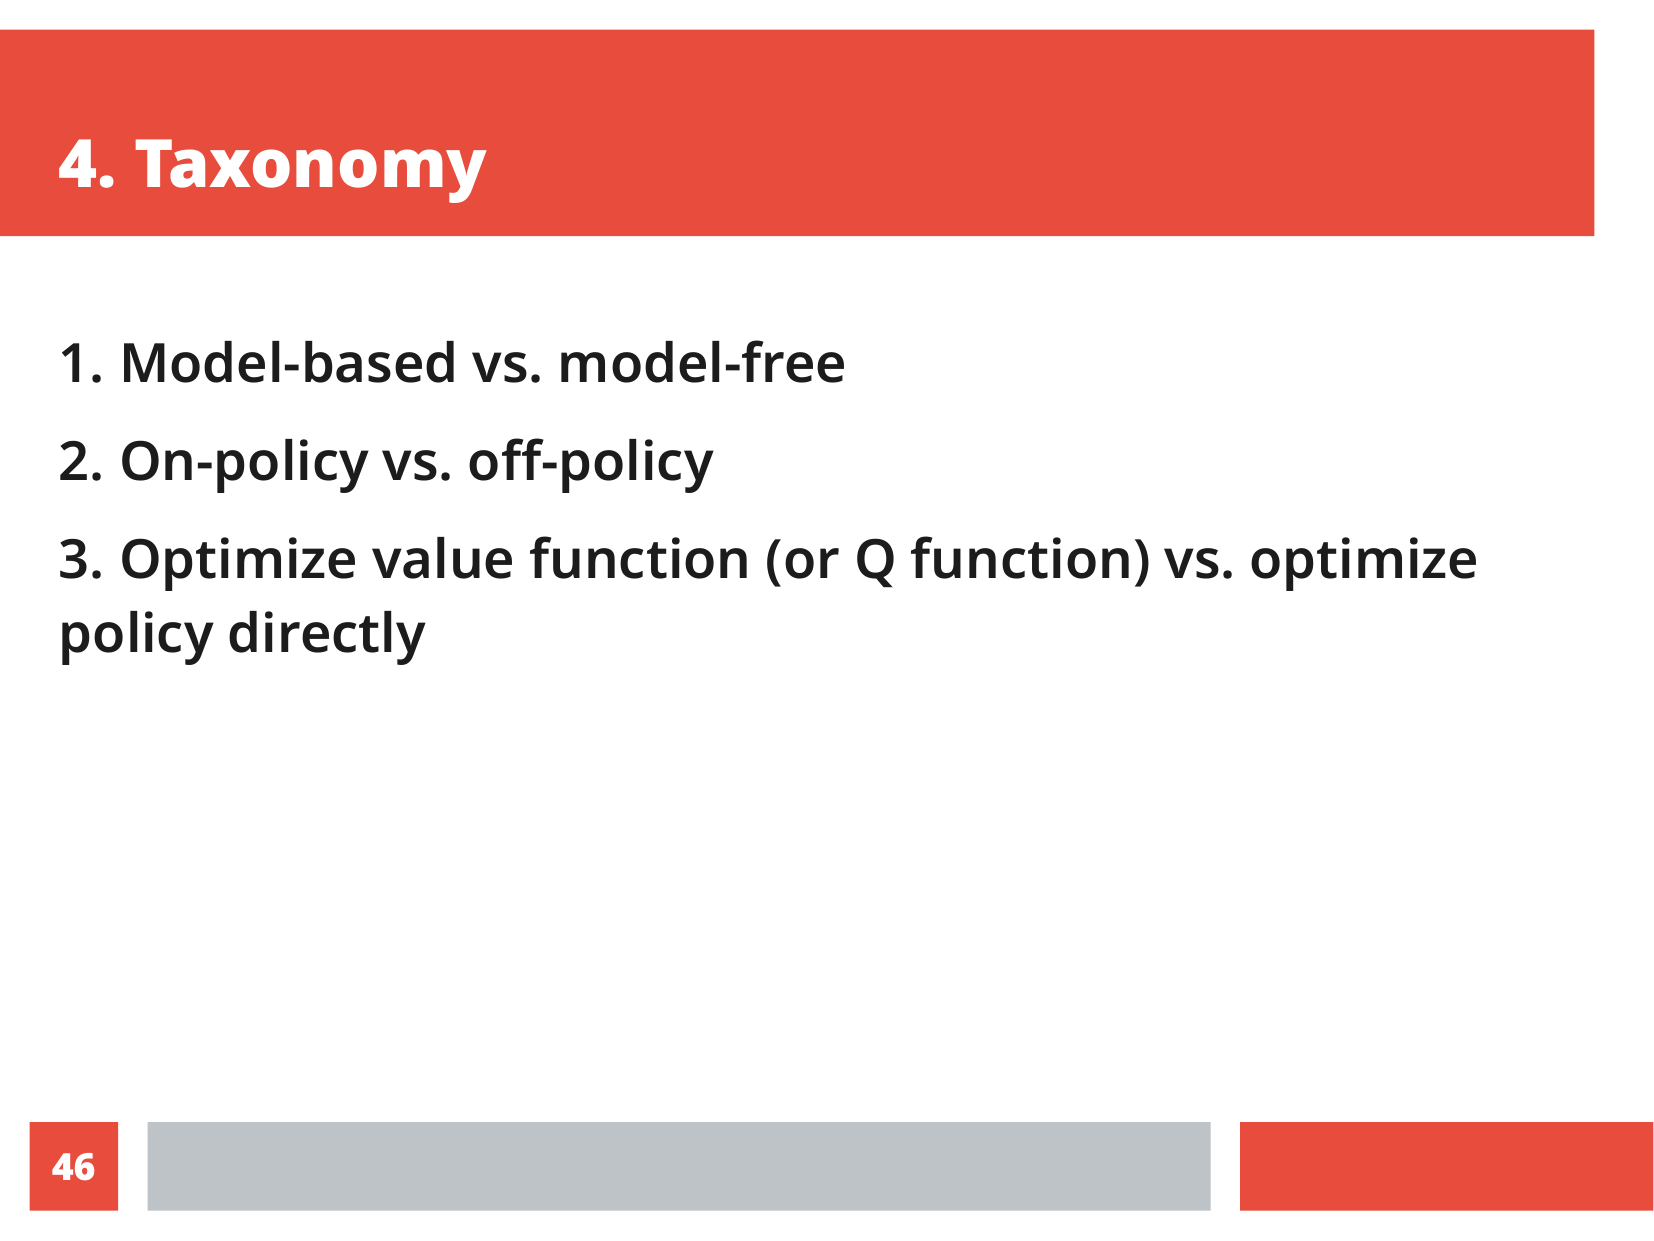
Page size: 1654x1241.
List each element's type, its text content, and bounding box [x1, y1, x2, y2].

title 4. Taxonomy [59, 59, 1595, 207]
list 1. Model-based vs. model-free 2. On-policy vs. off-policy 3. Optimize value function (or Q function) vs. optimize policy directly [59, 324, 1565, 1093]
